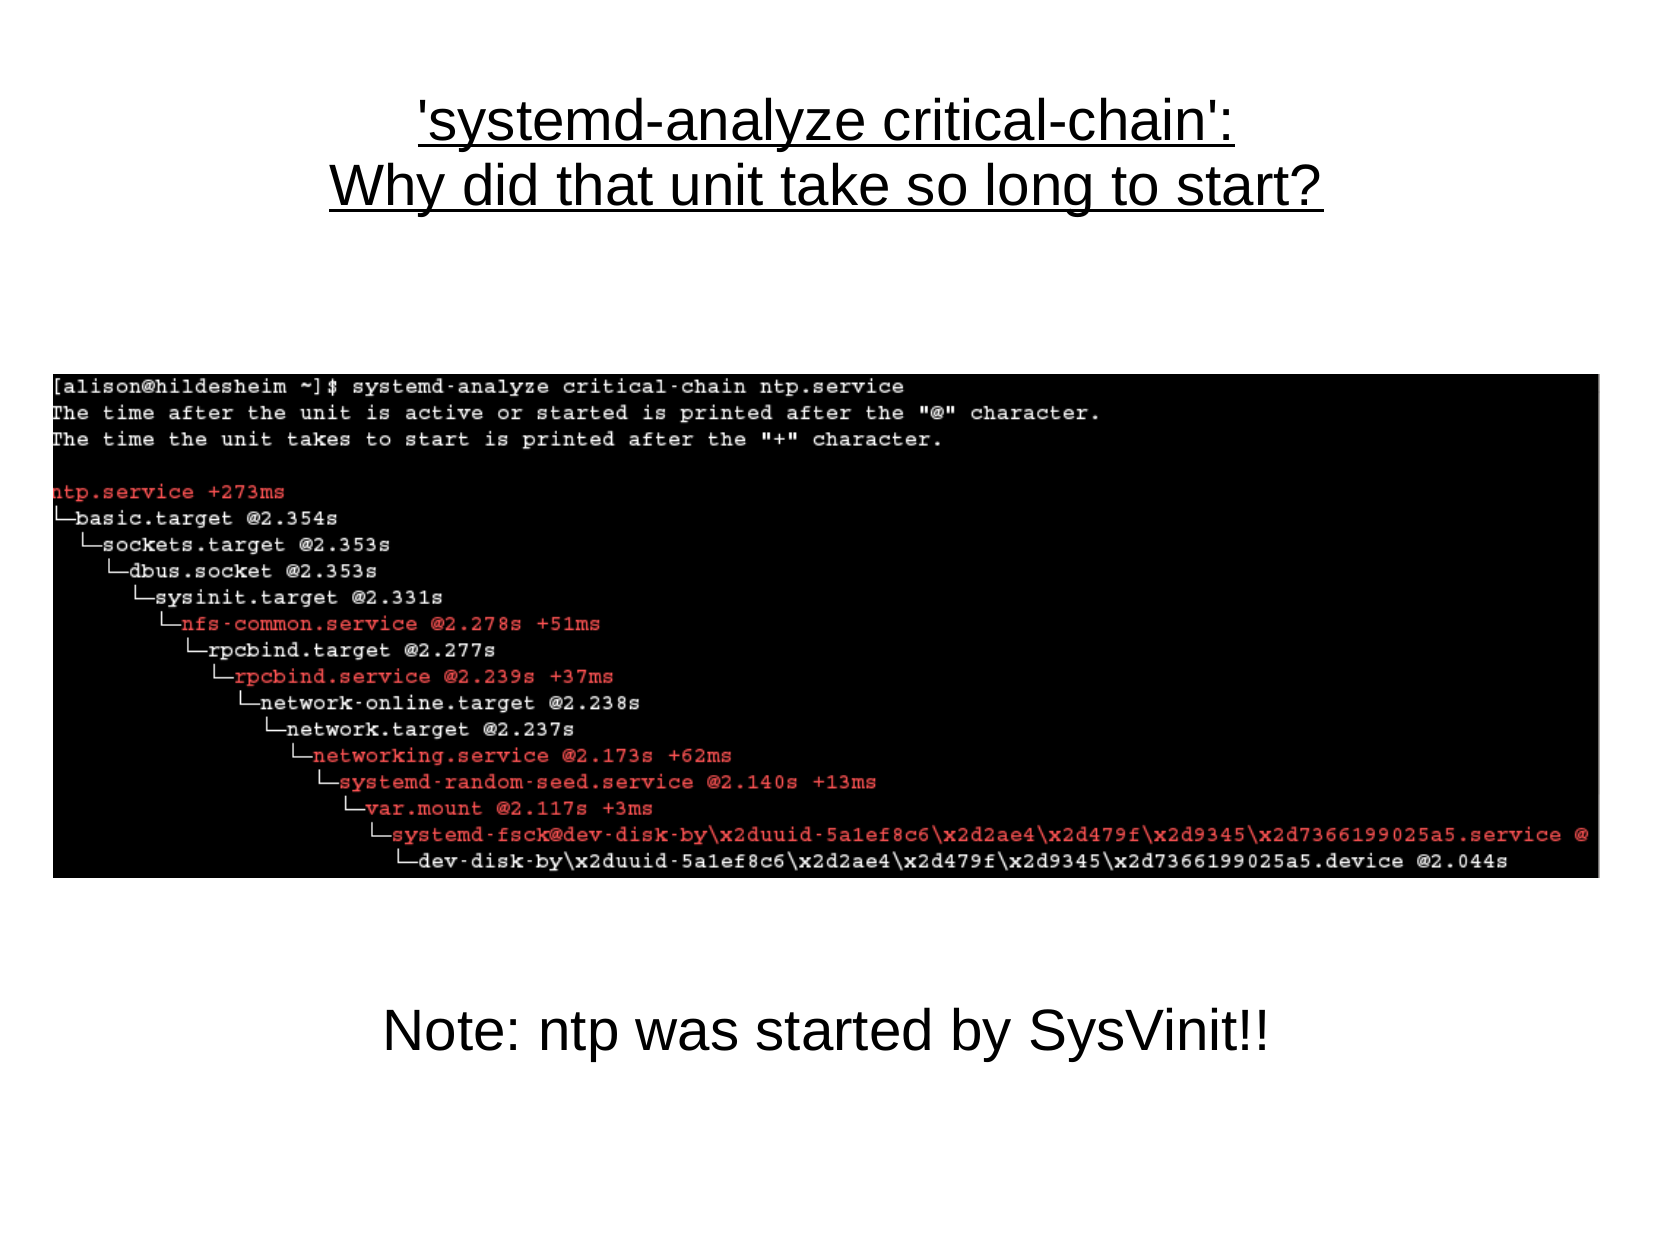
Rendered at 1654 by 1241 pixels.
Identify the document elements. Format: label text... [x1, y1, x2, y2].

picture [53, 374, 1600, 878]
text_box Note: ntp was started by SysVinit!! [368, 990, 1285, 1070]
title 'systemd-analyze critical-chain': Why did that unit take so long to start? [82, 49, 1571, 257]
